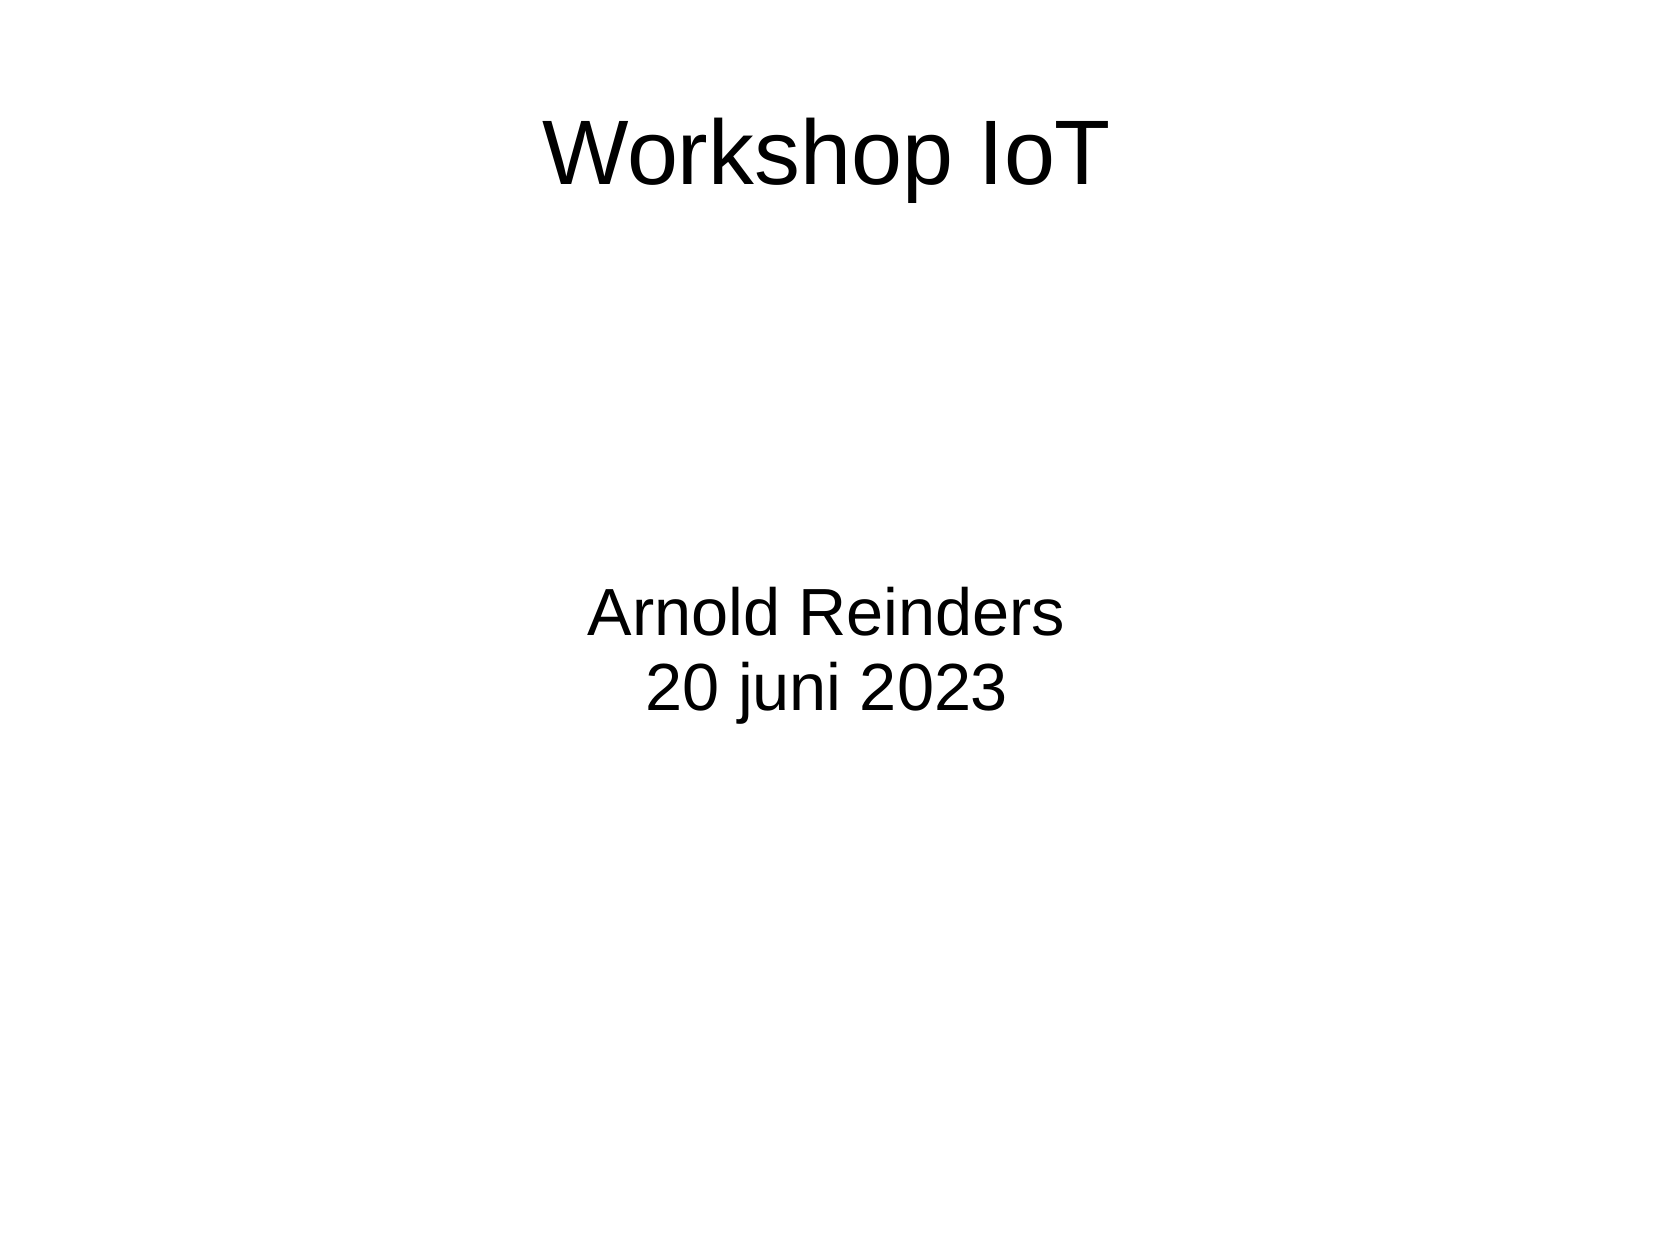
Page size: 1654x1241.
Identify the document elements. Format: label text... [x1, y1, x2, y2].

subtitle Arnold Reinders 20 juni 2023 [82, 290, 1571, 1010]
title Workshop IoT [82, 49, 1571, 257]
